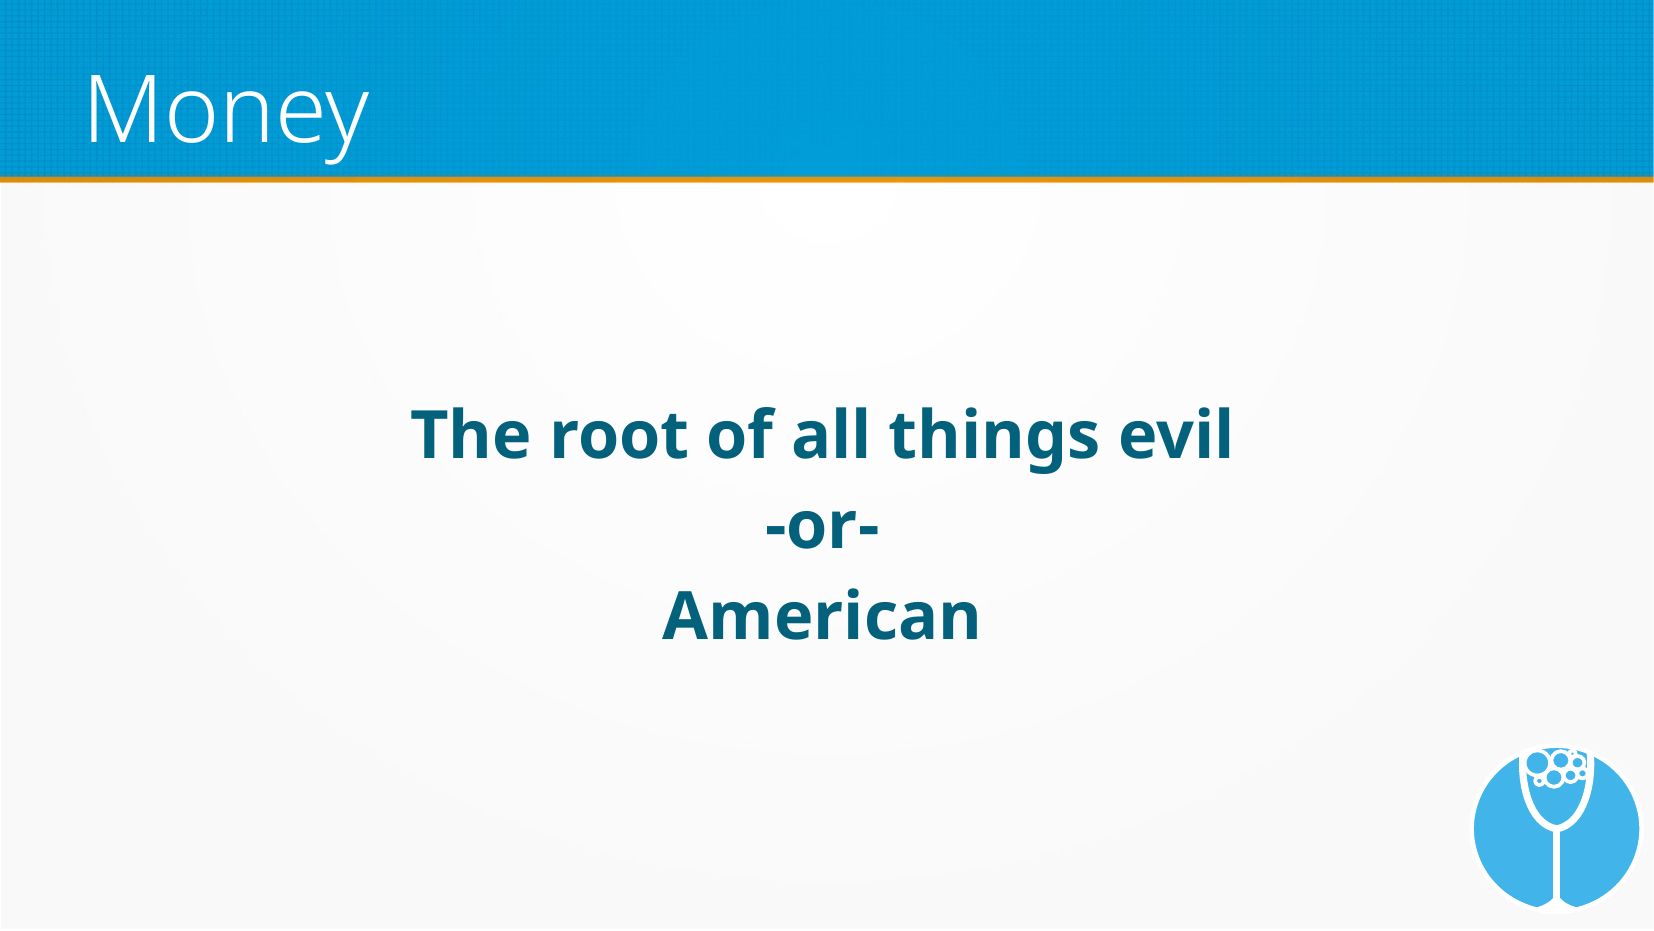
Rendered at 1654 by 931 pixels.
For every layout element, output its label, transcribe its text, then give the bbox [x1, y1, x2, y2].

subtitle The root of all things evil -or- American [82, 236, 1563, 811]
picture [0, 175, 1654, 931]
title Money [82, 14, 1571, 171]
